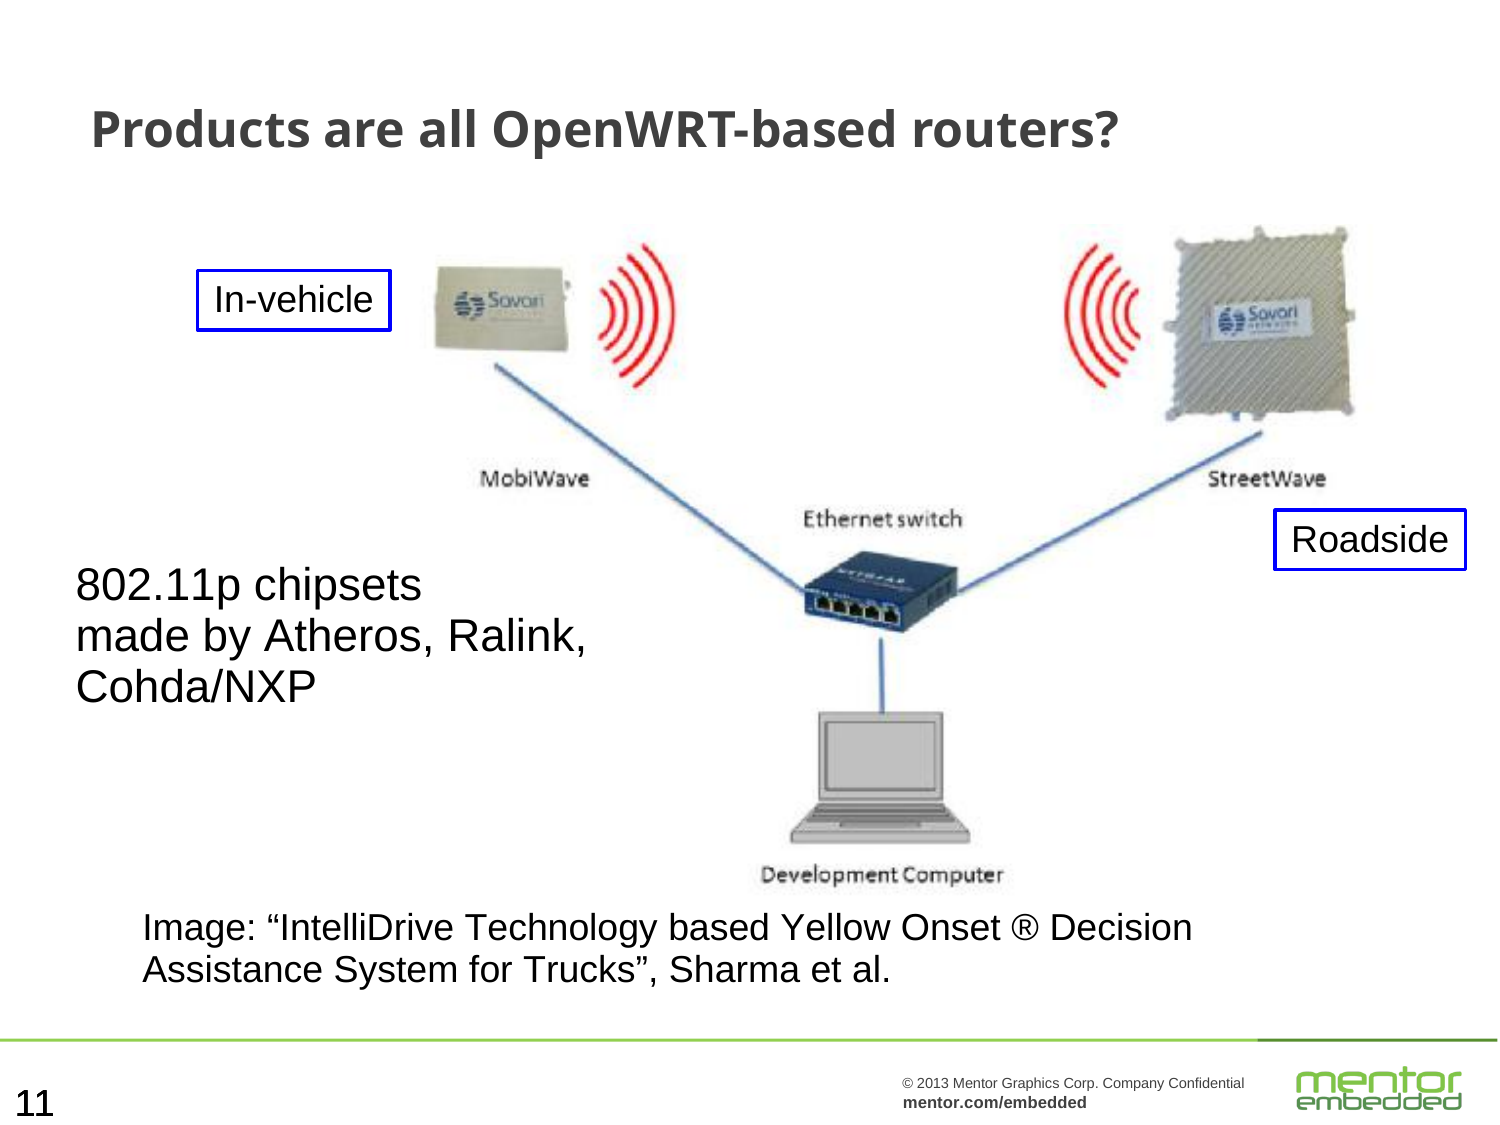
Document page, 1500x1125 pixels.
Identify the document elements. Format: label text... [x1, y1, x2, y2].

picture [405, 224, 1381, 909]
picture [1292, 1062, 1464, 1114]
text_box Image: “IntelliDrive Technology based Yellow Onset ® Decision Assistance System for Trucks”, Sharma et al. [127, 900, 1373, 999]
text_box 802.11p chipsets made by Atheros, Ralink, Cohda/NXP [60, 551, 613, 721]
text_box Roadside [1275, 510, 1466, 570]
text_box In-vehicle [197, 270, 391, 330]
title Products are all OpenWRT-based routers? [15, 52, 1500, 165]
